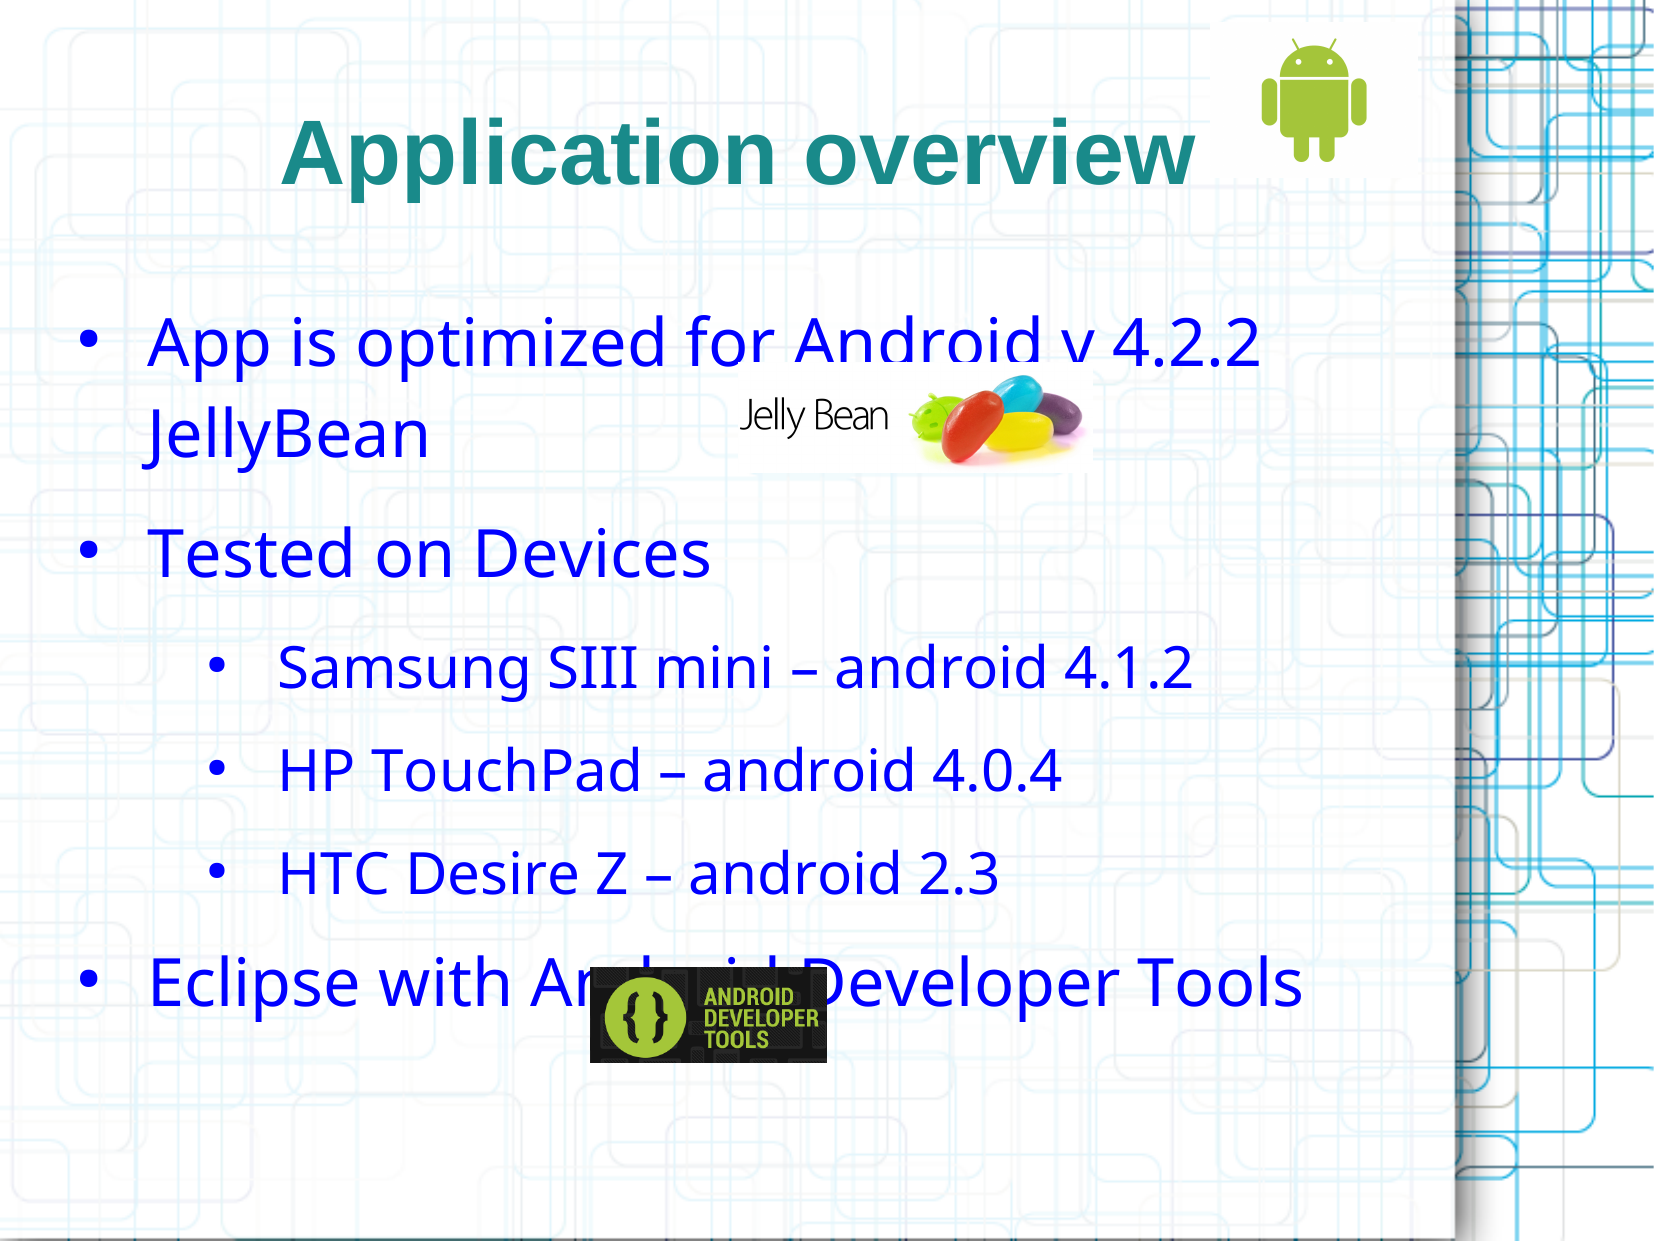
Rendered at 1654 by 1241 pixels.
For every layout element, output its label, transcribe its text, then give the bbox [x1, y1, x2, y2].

picture [0, 0, 1654, 1241]
title Application overview [59, 49, 1418, 257]
list App is optimized for Android v 4.2.2 JellyBean Tested on Devices Samsung SIII mini – android 4.1.2 HP TouchPad – android 4.0.4 HTC Desire Z – android 2.3 Eclipse with Android Developer Tools [76, 295, 1388, 1025]
